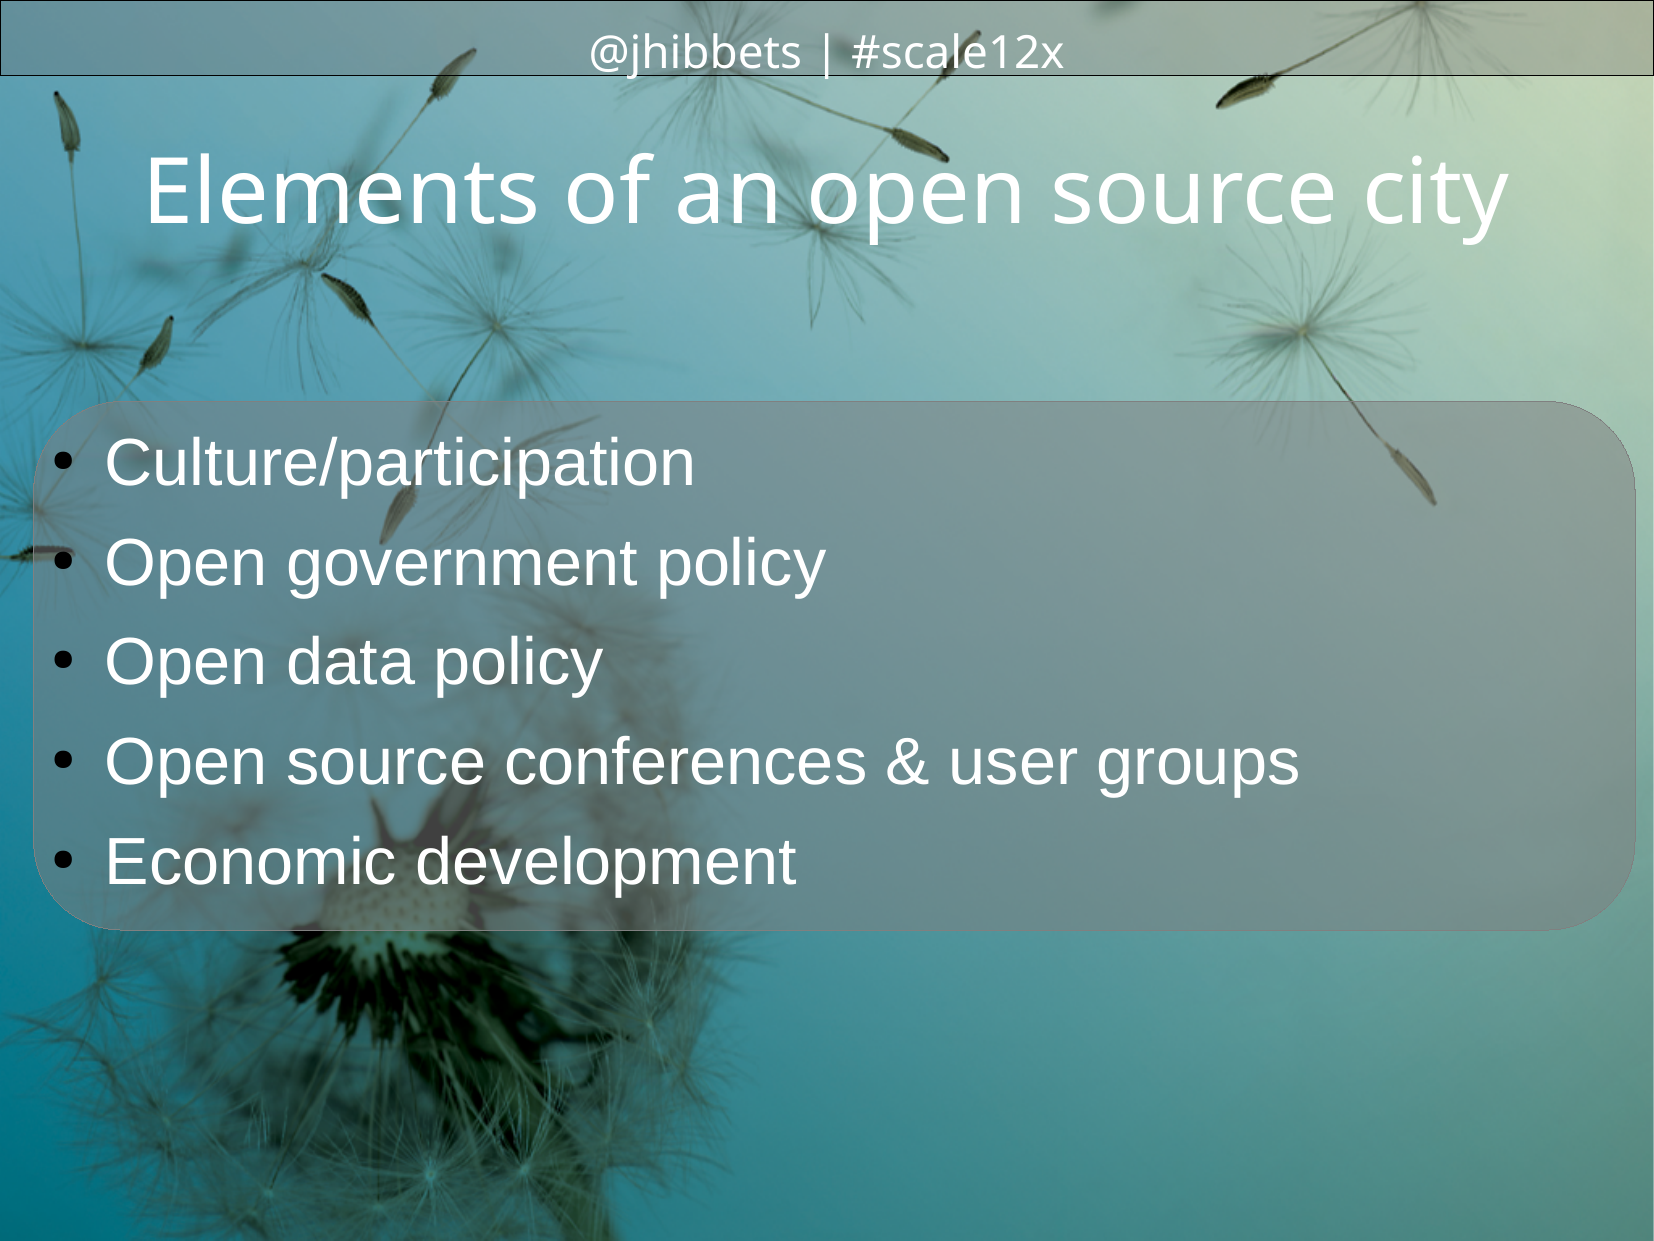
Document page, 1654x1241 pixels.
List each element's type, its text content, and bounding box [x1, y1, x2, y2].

text_box [62, 401, 1636, 931]
list Culture/participation Open government policy Open data policy Open source conferences & user groups Economic development [33, 425, 1522, 909]
title Elements of an open source city [82, 84, 1571, 292]
picture [0, 76, 1654, 1241]
